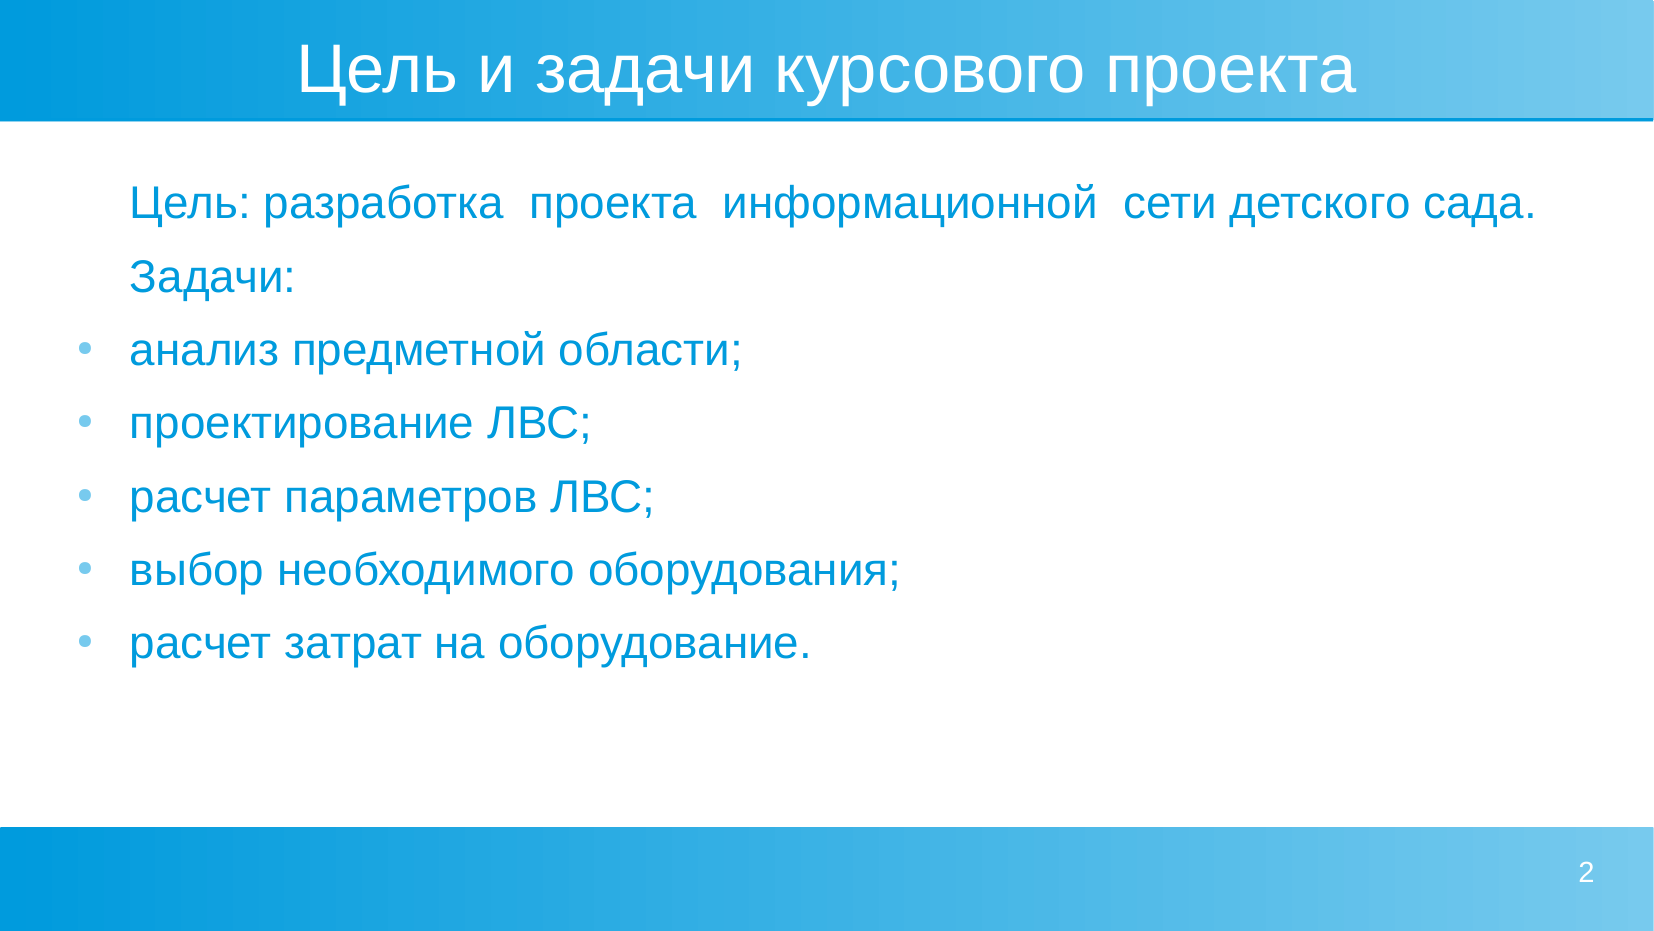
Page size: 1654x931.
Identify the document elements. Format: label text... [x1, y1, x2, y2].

title Цель и задачи курсового проекта [59, 29, 1595, 108]
list Цель: разработка проекта информационной сети детского сада. Задачи: анализ предметной области; проектирование ЛВС; расчет параметров ЛВС; выбор необходимого оборудования; расчет затрат на оборудование. [59, 177, 1595, 768]
